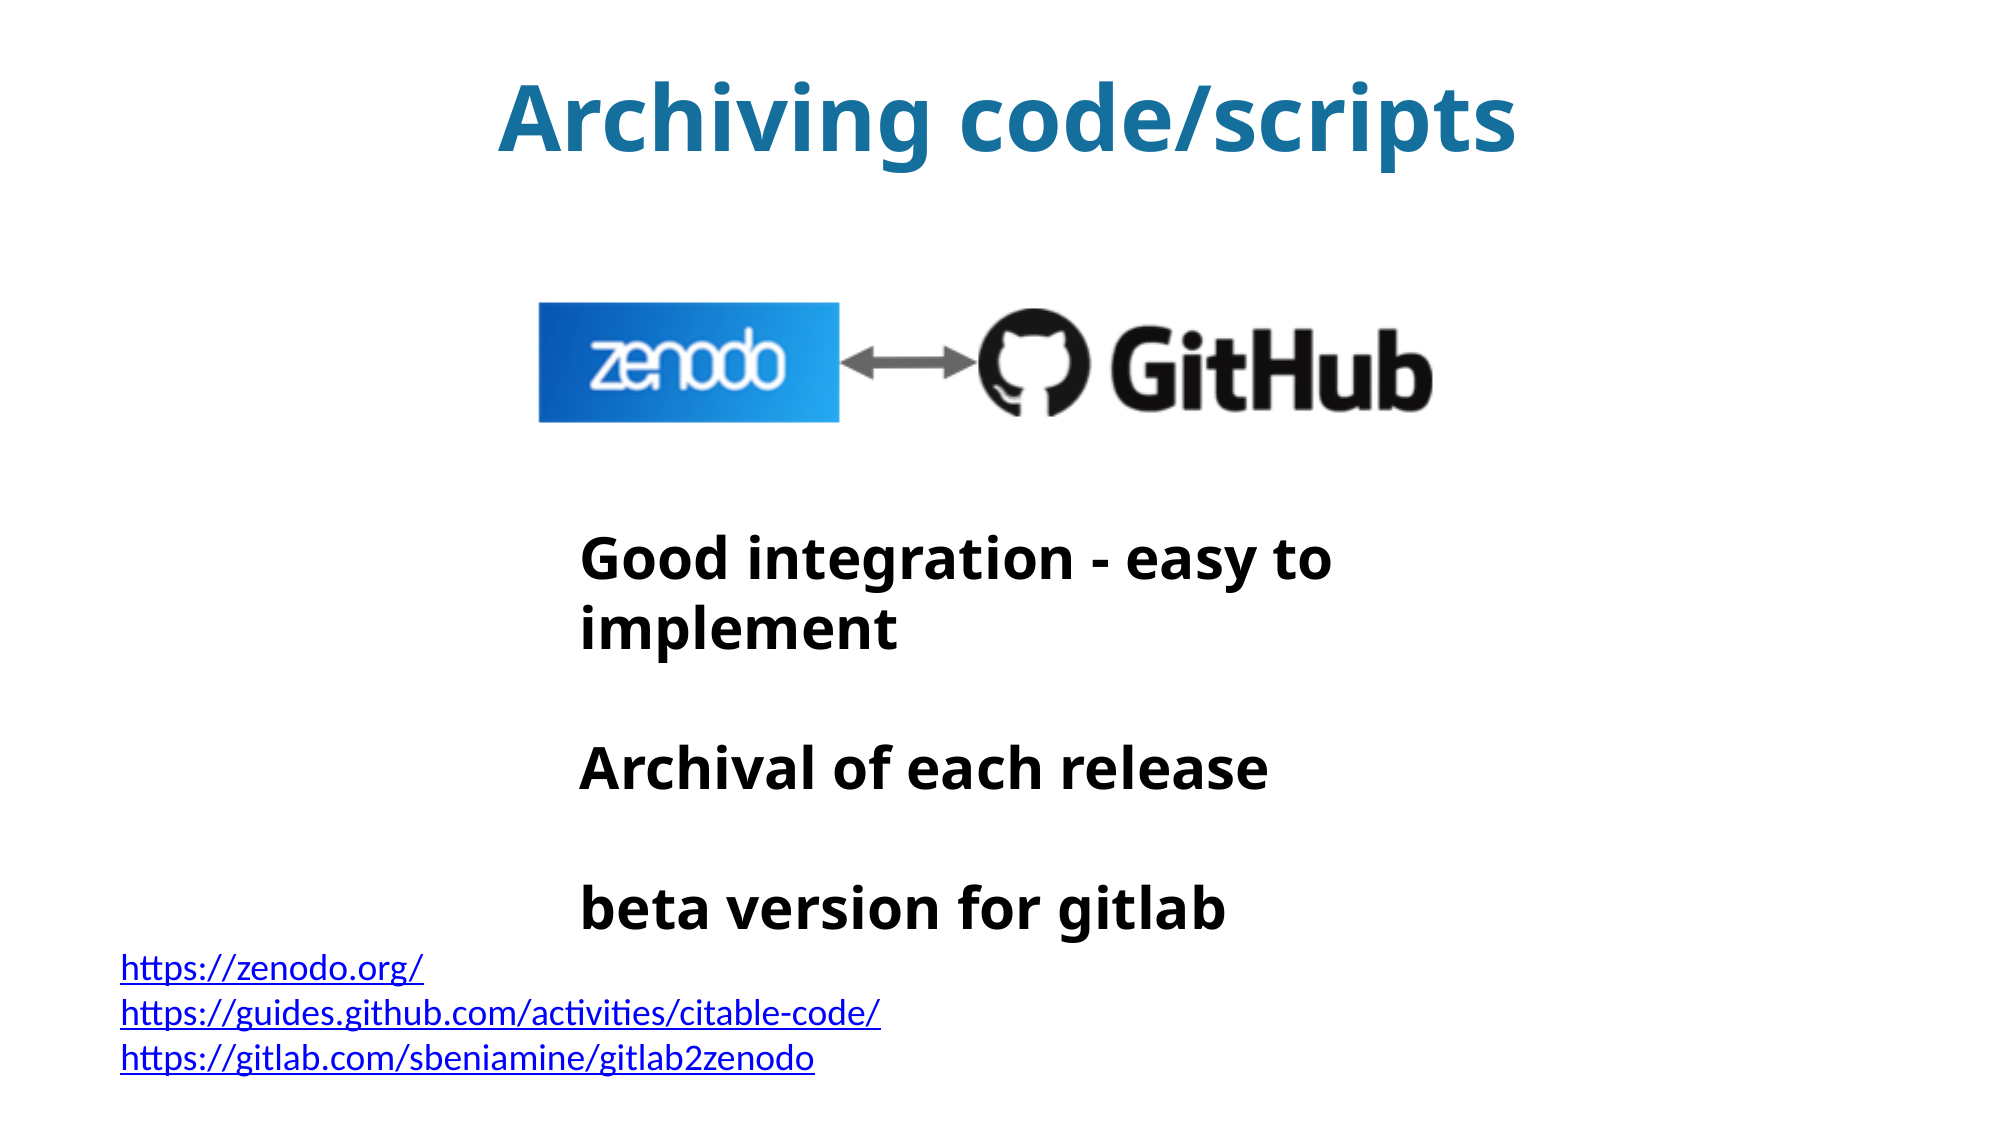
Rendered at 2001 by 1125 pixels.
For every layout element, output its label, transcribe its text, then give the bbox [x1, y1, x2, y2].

text_box Archiving code/scripts [137, 59, 1880, 183]
text_box https://zenodo.org/ https://guides.github.com/activities/citable-code/ https://gitlab.com/sbeniamine/gitlab2zenodo [105, 935, 906, 1086]
picture [483, 277, 1461, 443]
text_box Good integration - easy to implement Archival of each release beta version for gitlab [564, 514, 1559, 994]
